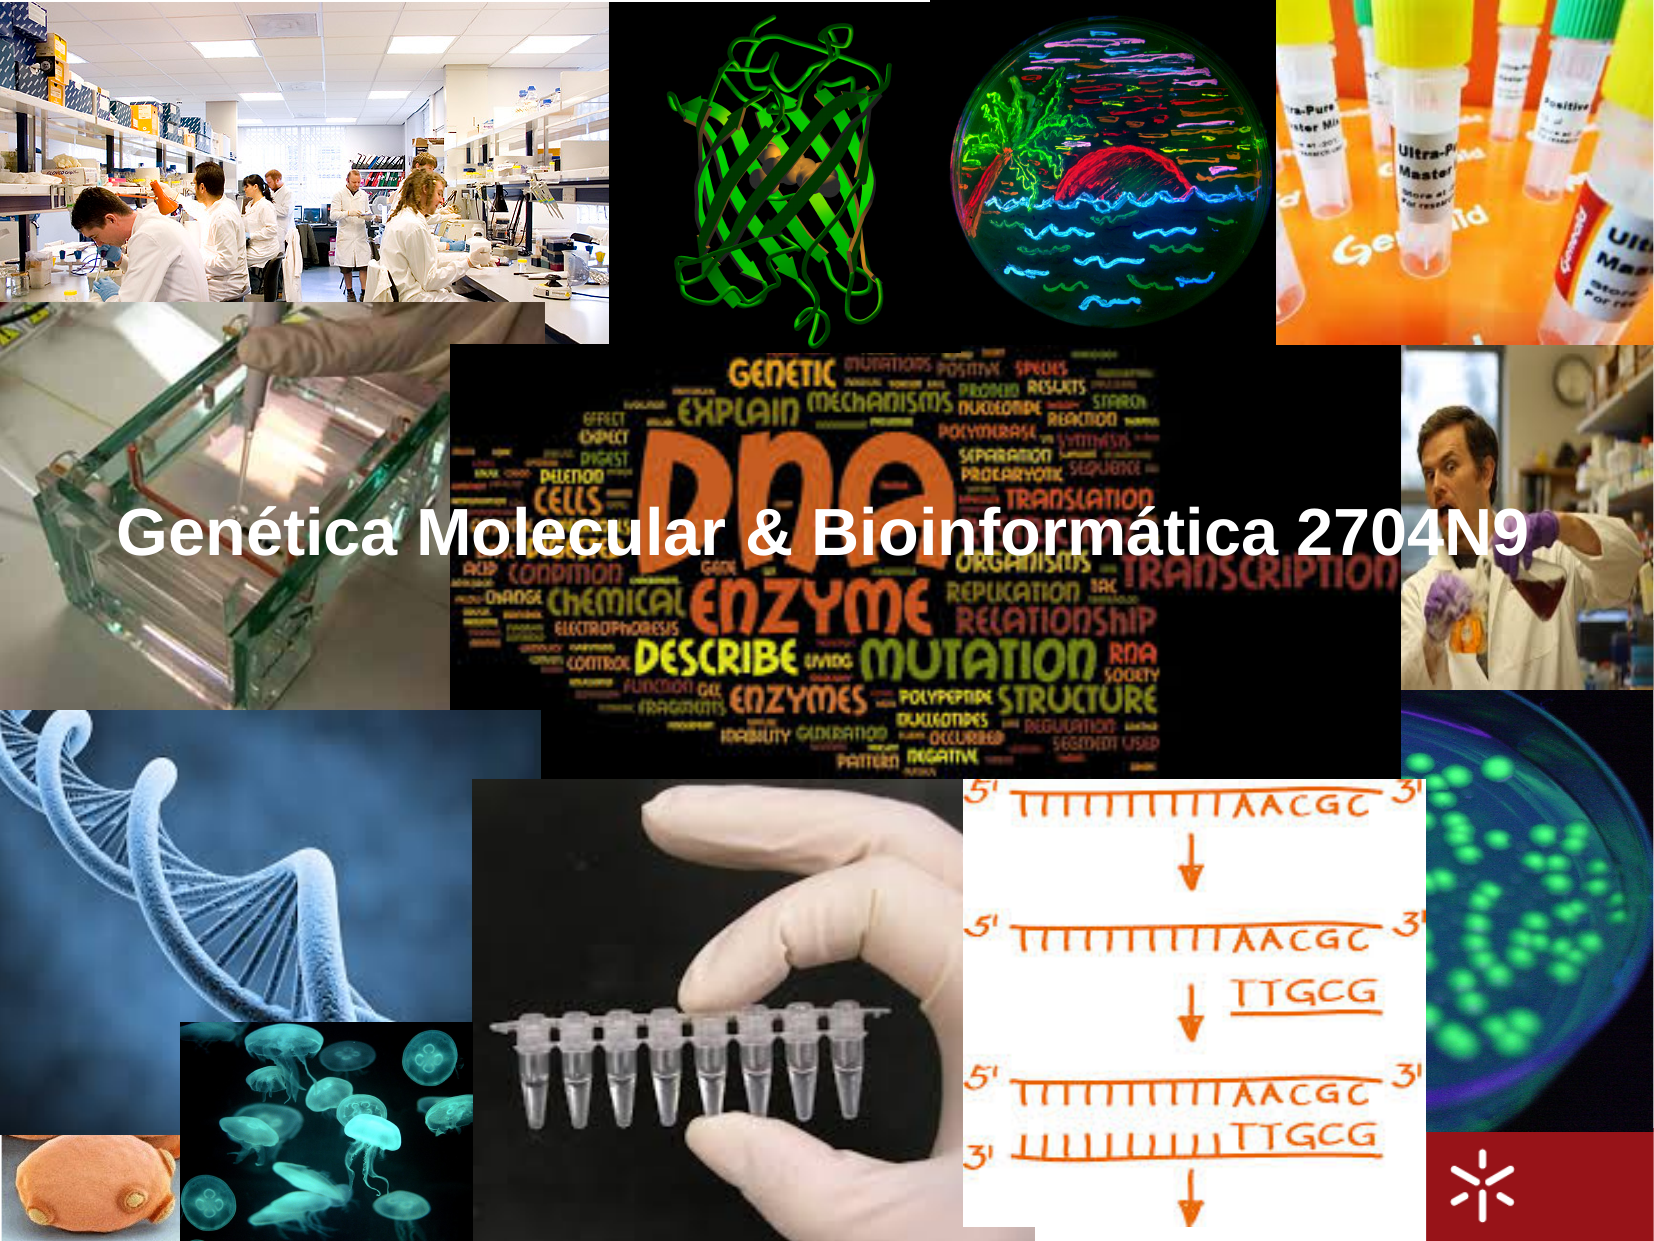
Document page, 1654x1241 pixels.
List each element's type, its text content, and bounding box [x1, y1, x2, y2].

picture [0, 0, 1654, 353]
picture [0, 710, 1654, 1241]
title Genética Molecular & Bioinformática 2704N9 [0, 255, 1654, 811]
